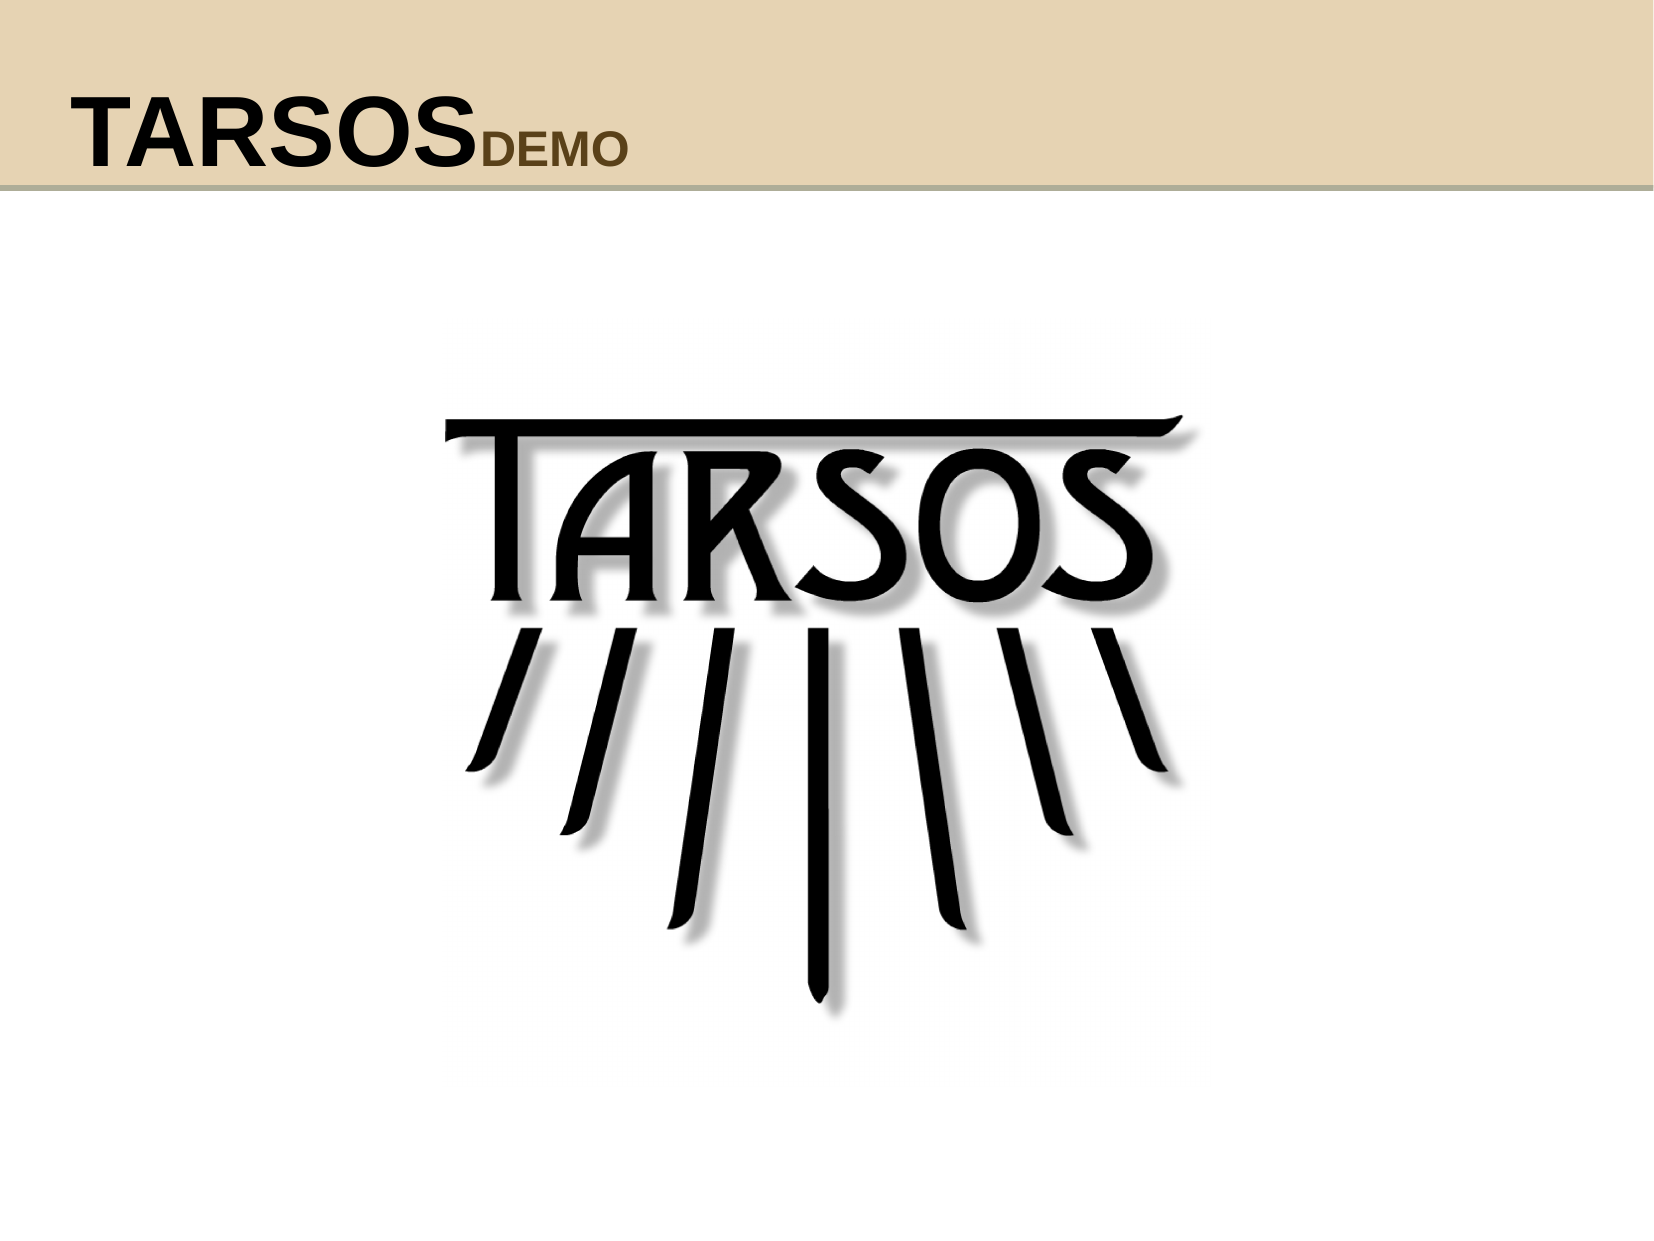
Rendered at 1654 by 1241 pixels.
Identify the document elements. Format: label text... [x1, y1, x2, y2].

title TARSOSDEMO [0, 0, 1654, 188]
picture [442, 318, 1211, 1087]
